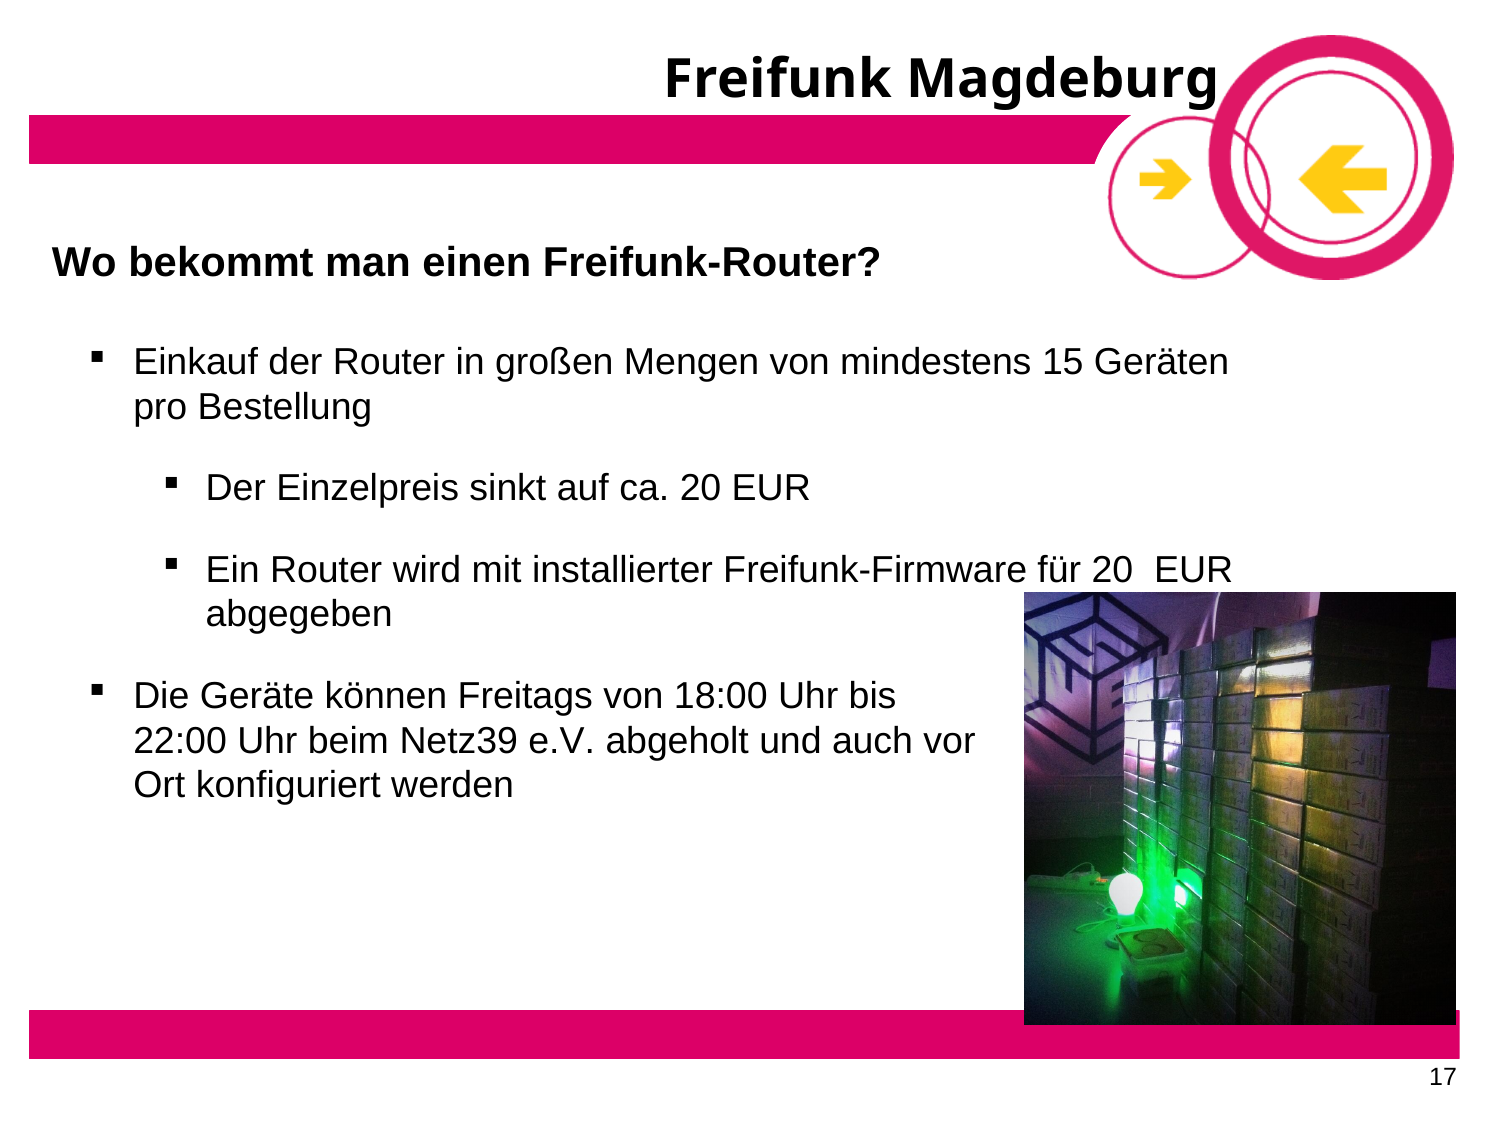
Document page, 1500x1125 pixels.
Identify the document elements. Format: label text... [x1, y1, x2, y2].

text_box Wo bekommt man einen Freifunk-Router? [51, 235, 1045, 395]
picture [1024, 592, 1456, 1025]
text_box Einkauf der Router in großen Mengen von mindestens 15 Geräten pro Bestellung Der Einzelpreis sinkt auf ca. 20 EUR Ein Router wird mit installierter Freifunk-Firmware für 20 EUR abgegeben Die Geräte können Freitags von 18:00 Uhr bis 22:00 Uhr beim Netz39 e.V. abgeholt und auch vor Ort konfiguriert werden [59, 337, 1288, 976]
picture [1107, 35, 1454, 280]
picture [1107, 73, 1114, 91]
